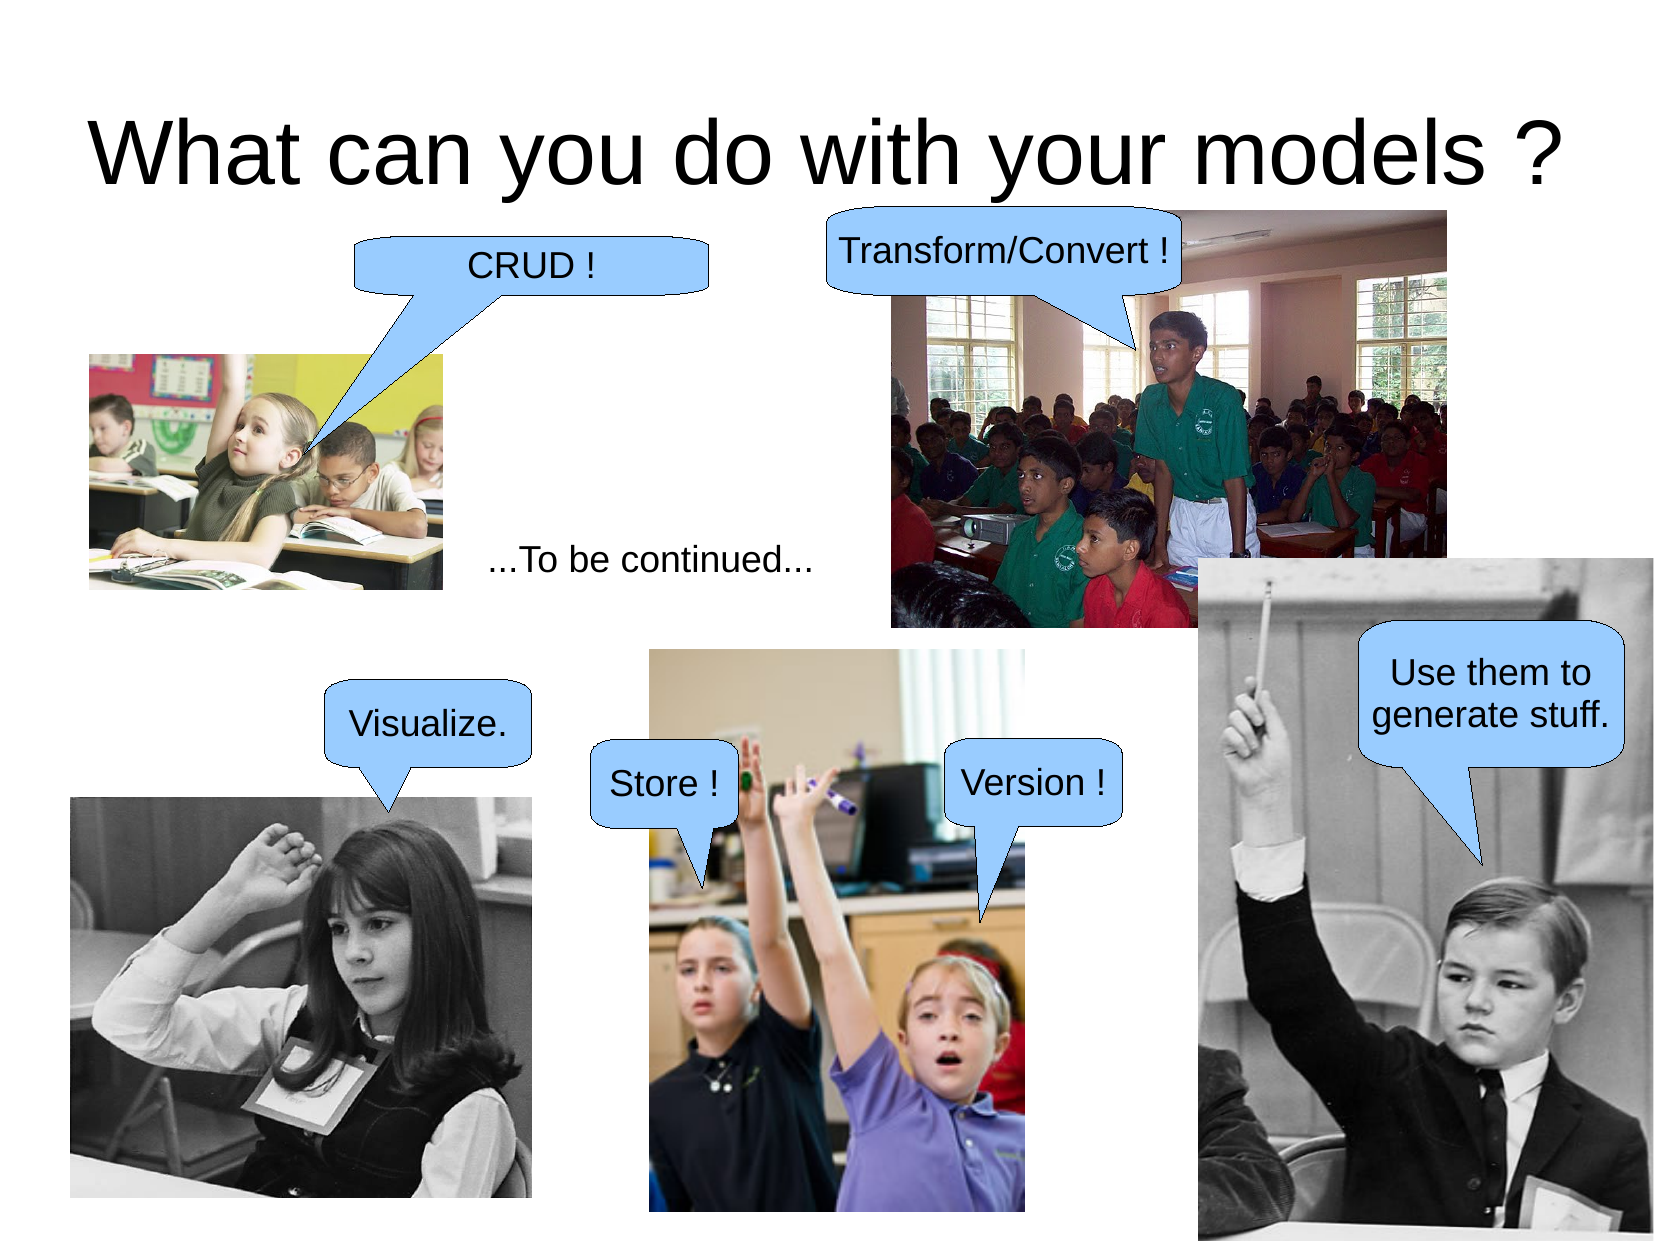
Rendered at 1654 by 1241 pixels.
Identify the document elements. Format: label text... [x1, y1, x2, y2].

picture [70, 797, 532, 1198]
text_box CRUD ! [302, 236, 709, 456]
picture [89, 354, 443, 590]
text_box ...To be continued... [472, 531, 857, 589]
title What can you do with your models ? [0, 40, 1654, 266]
text_box Store ! [590, 739, 739, 889]
text_box Use them to generate stuff. [1358, 620, 1625, 866]
picture [649, 649, 1025, 1213]
text_box Transform/Convert ! [826, 206, 1182, 351]
text_box Visualize. [324, 679, 532, 813]
picture [891, 210, 1654, 1241]
text_box Version ! [944, 738, 1123, 923]
